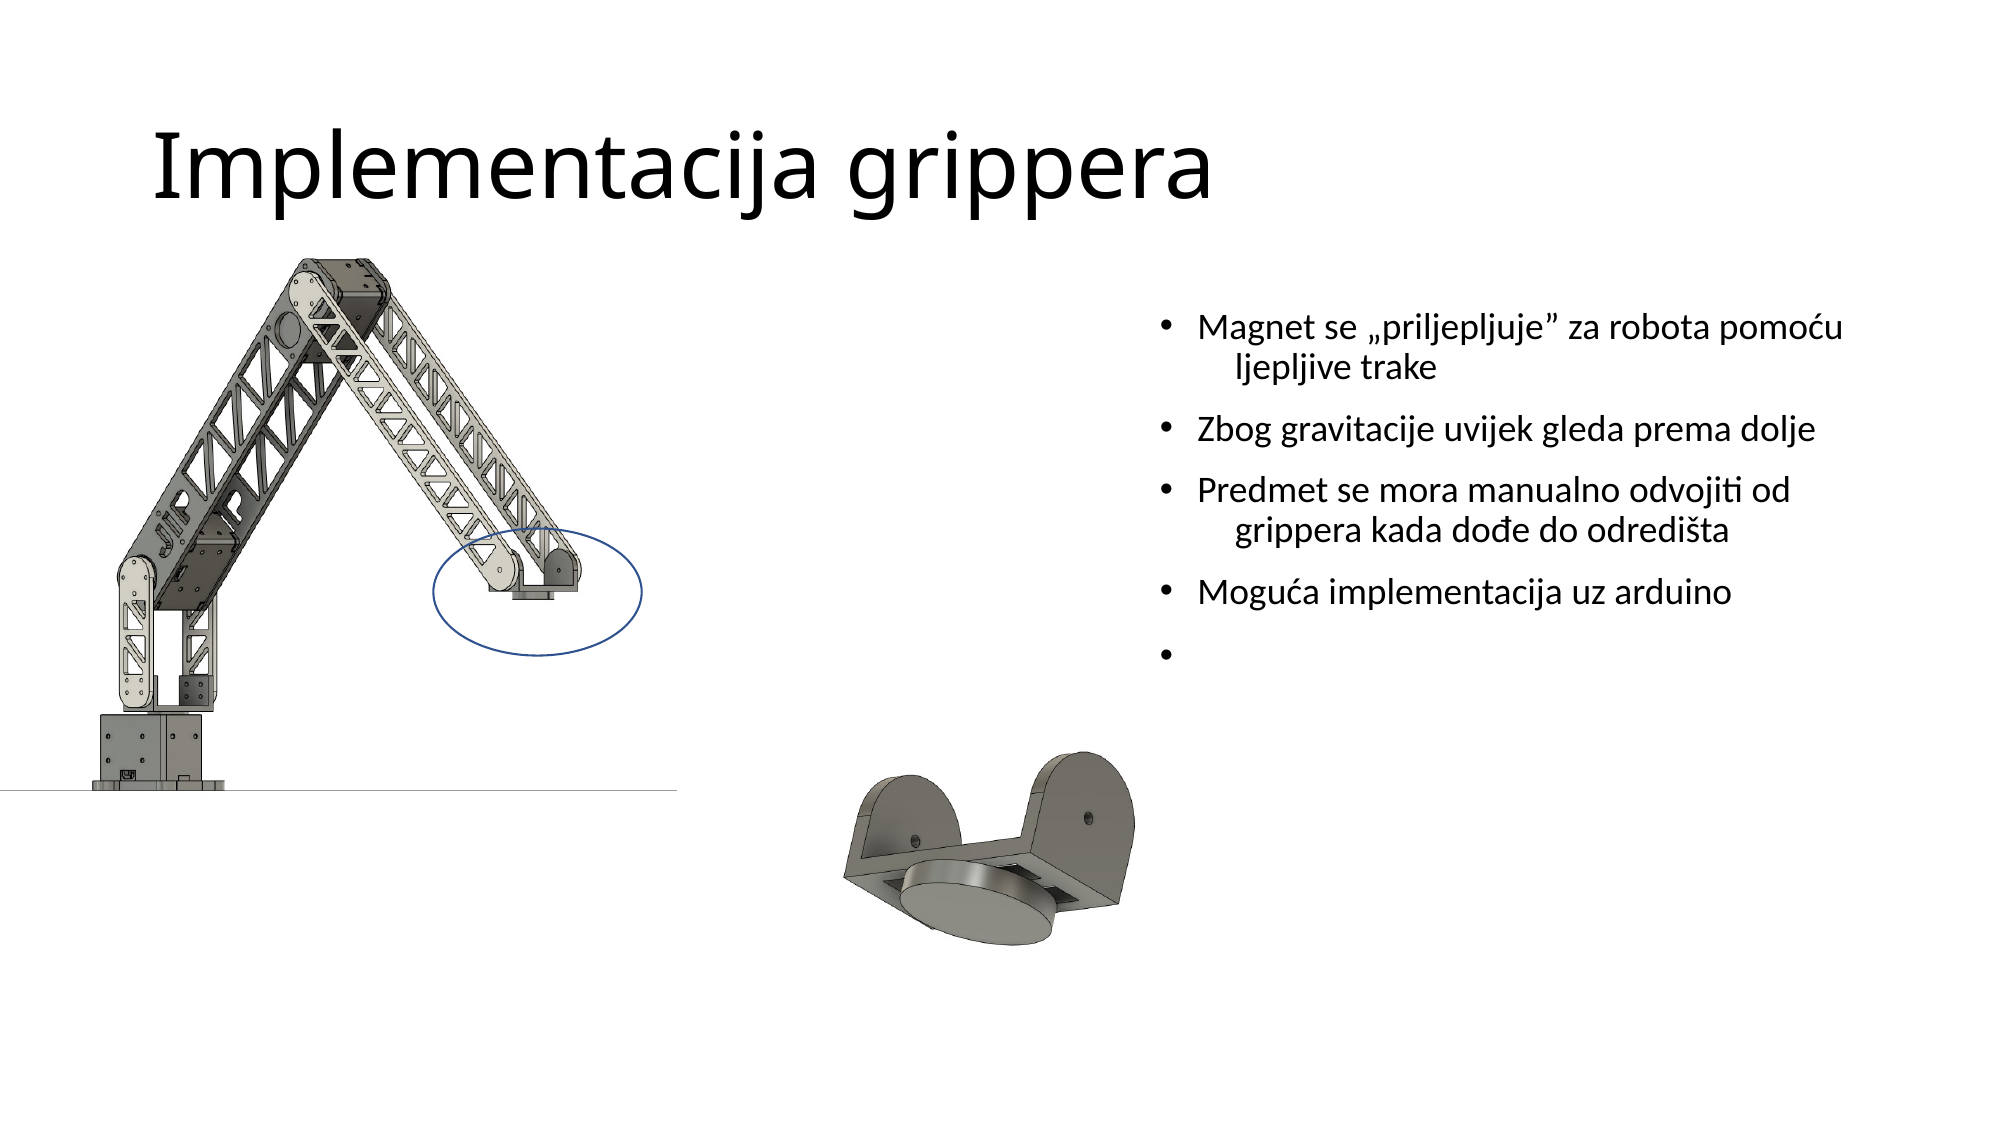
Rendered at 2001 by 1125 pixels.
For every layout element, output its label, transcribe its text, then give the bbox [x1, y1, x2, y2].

picture [0, 240, 677, 848]
list Magnet se „priljepljuje” za robota pomoću ljepljive trake Zbog gravitacije uvijek gleda prema dolje Predmet se mora manualno odvojiti od grippera kada dođe do odredišta Moguća implementacija uz arduino [1144, 299, 1905, 667]
picture [780, 685, 1220, 1034]
title Implementacija grippera [137, 59, 1863, 278]
